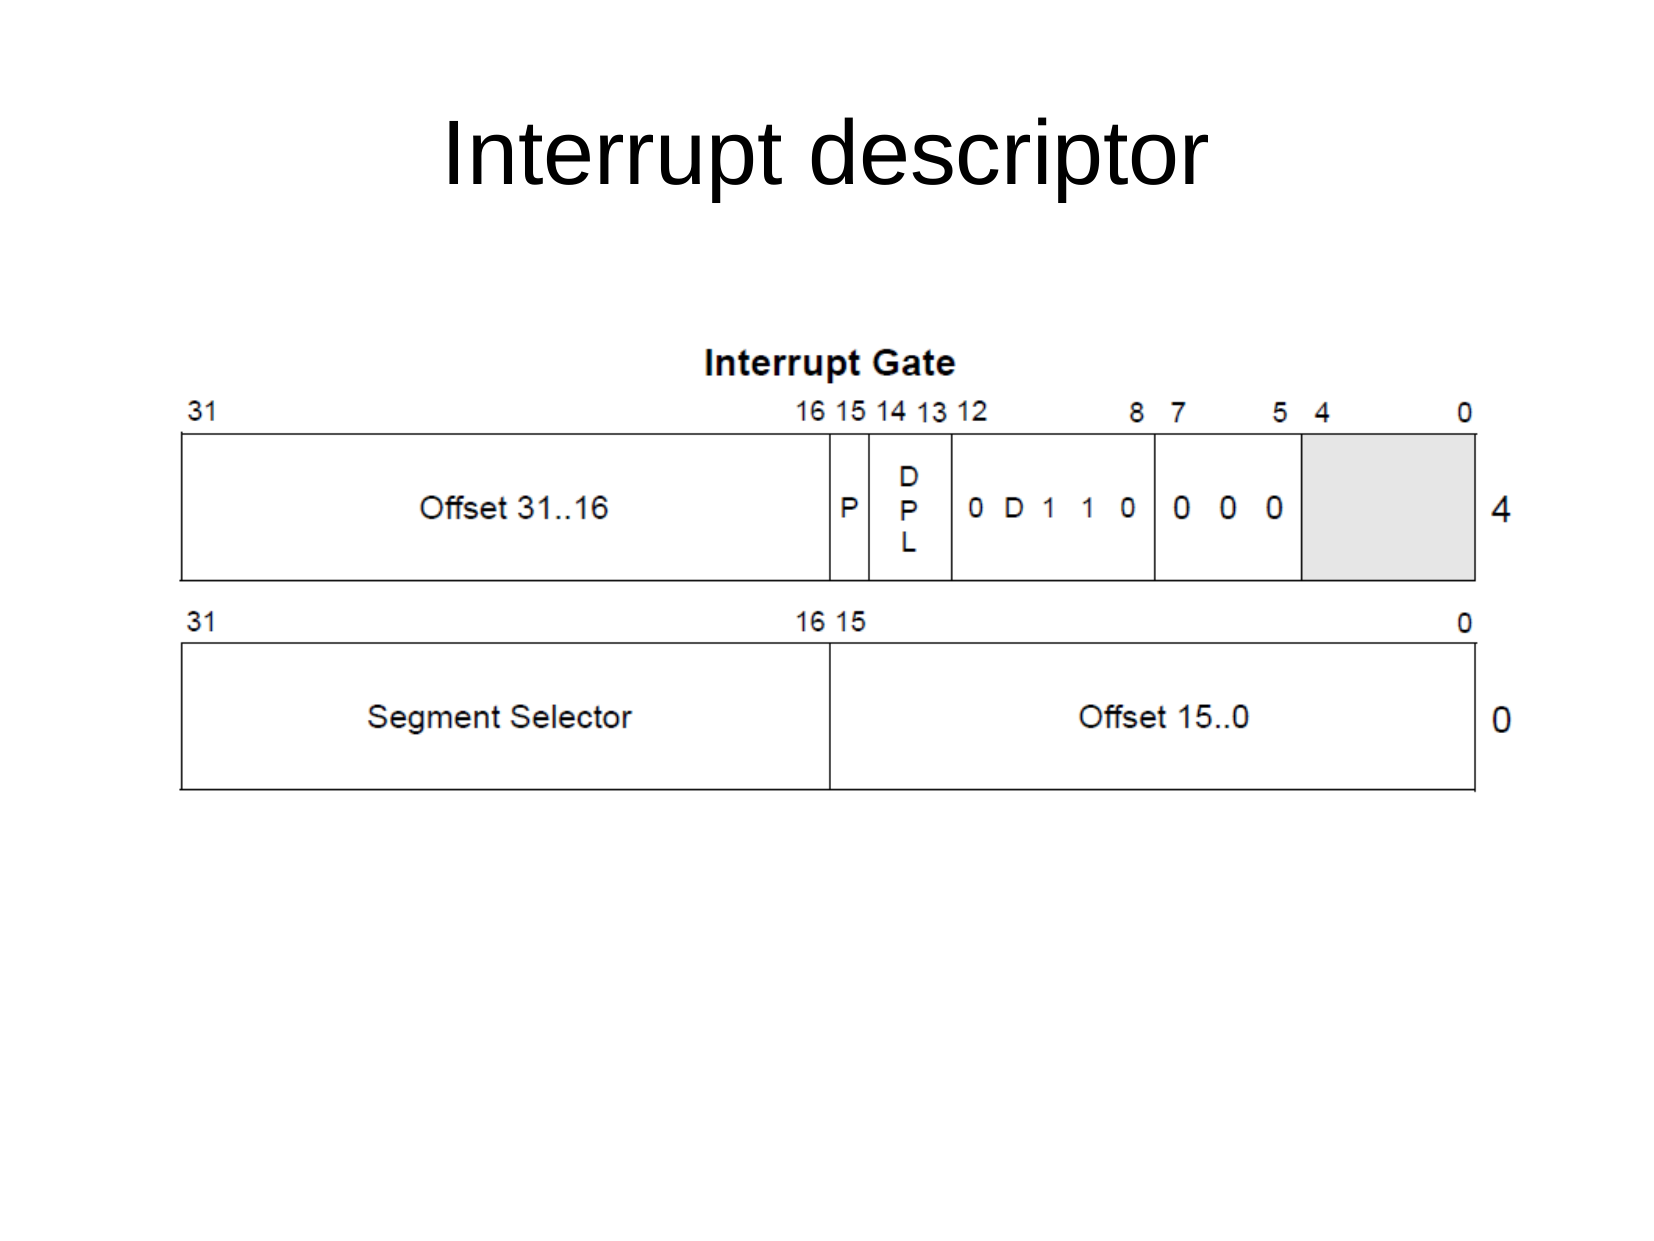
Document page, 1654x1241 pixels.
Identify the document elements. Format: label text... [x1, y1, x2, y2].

title Interrupt descriptor [82, 49, 1571, 257]
picture [150, 329, 1537, 826]
